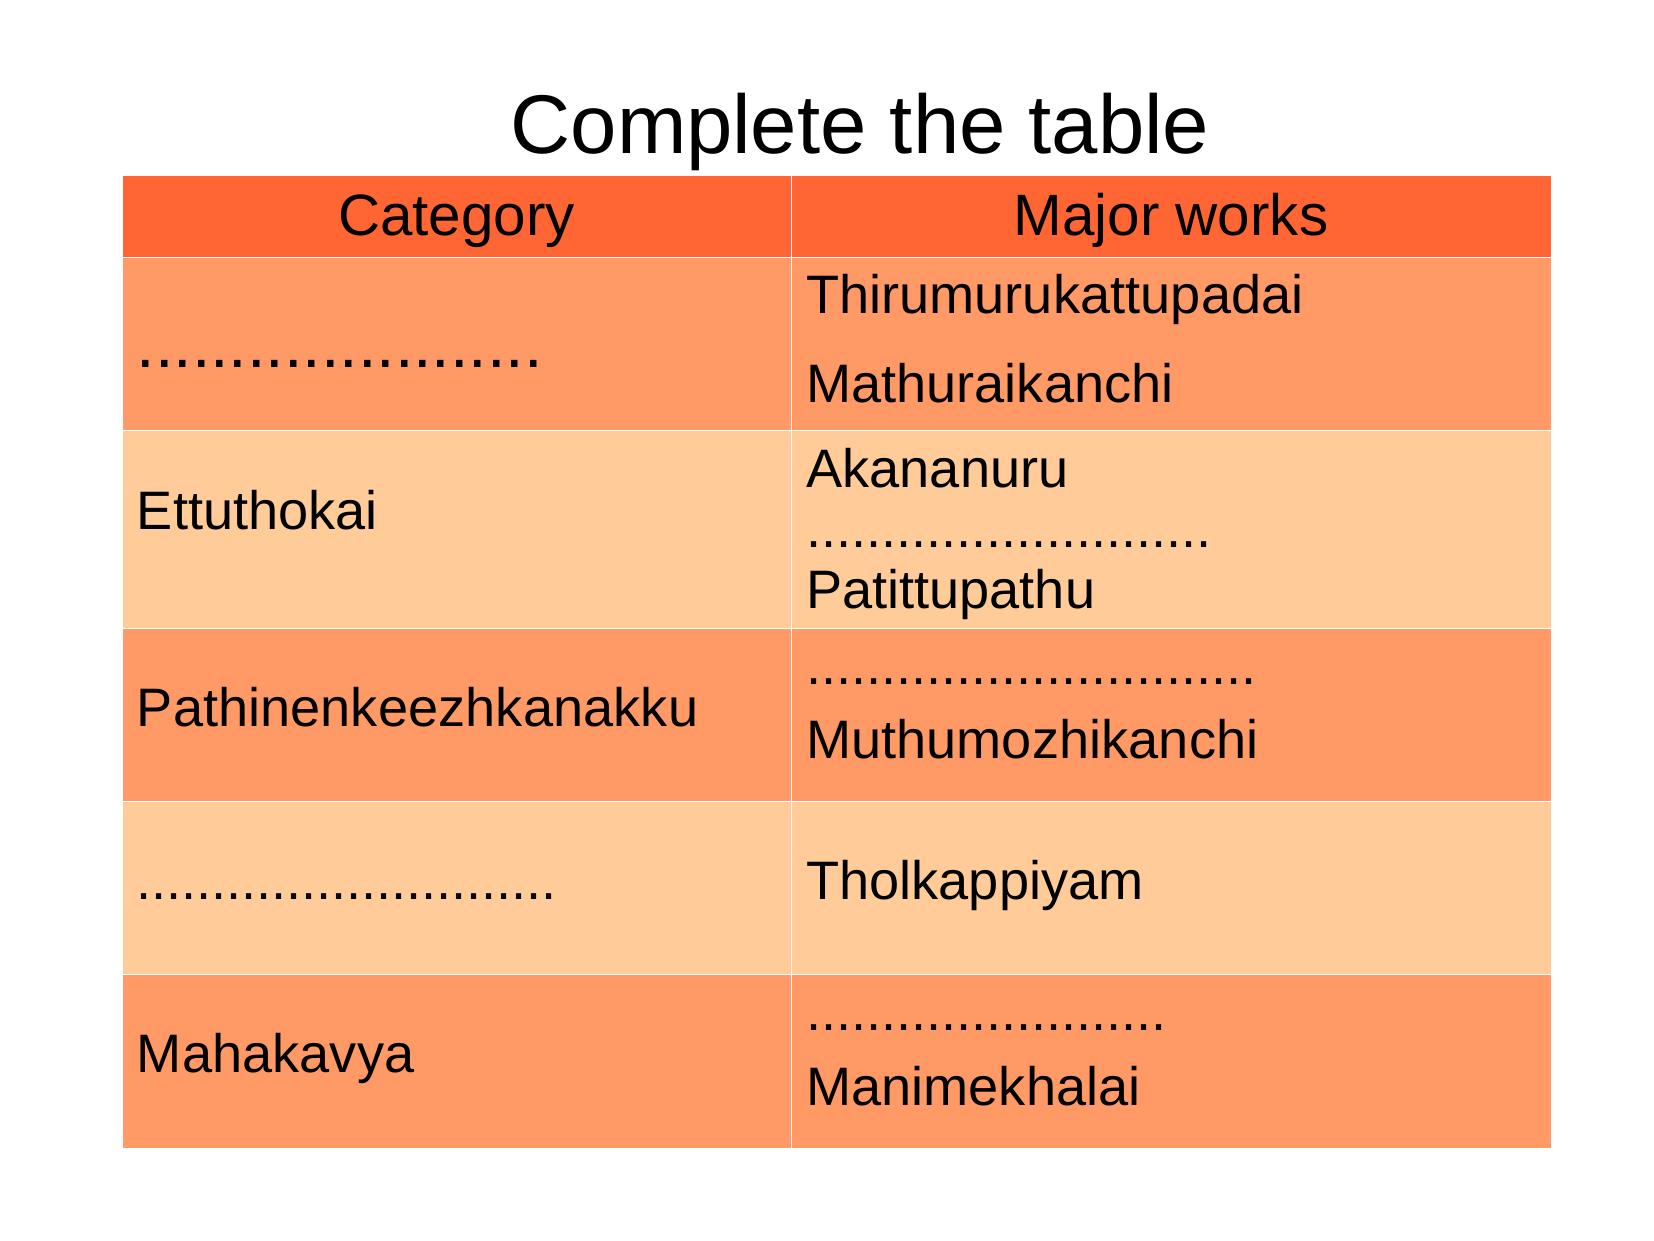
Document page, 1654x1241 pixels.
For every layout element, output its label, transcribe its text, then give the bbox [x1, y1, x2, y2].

table_cell Mahakavya [123, 975, 791, 1148]
table_cell Thirumurukattupadai Mathuraikanchi [792, 258, 1551, 430]
table_cell ........................ Manimekhalai [792, 975, 1551, 1148]
table_cell Ettuthokai [123, 431, 791, 628]
table_header Major works [792, 176, 1551, 257]
text_box Complete the table [496, 70, 1225, 179]
table_cell Pathinenkeezhkanakku [123, 629, 791, 801]
table_cell .............................. Muthumozhikanchi [792, 629, 1551, 801]
table_cell Akananuru ........................... Patittupathu [792, 431, 1551, 628]
table_cell ............................ [123, 802, 791, 974]
table_cell ...................... [123, 258, 791, 430]
table_header Category [123, 176, 791, 257]
table_cell Tholkappiyam [792, 802, 1551, 974]
